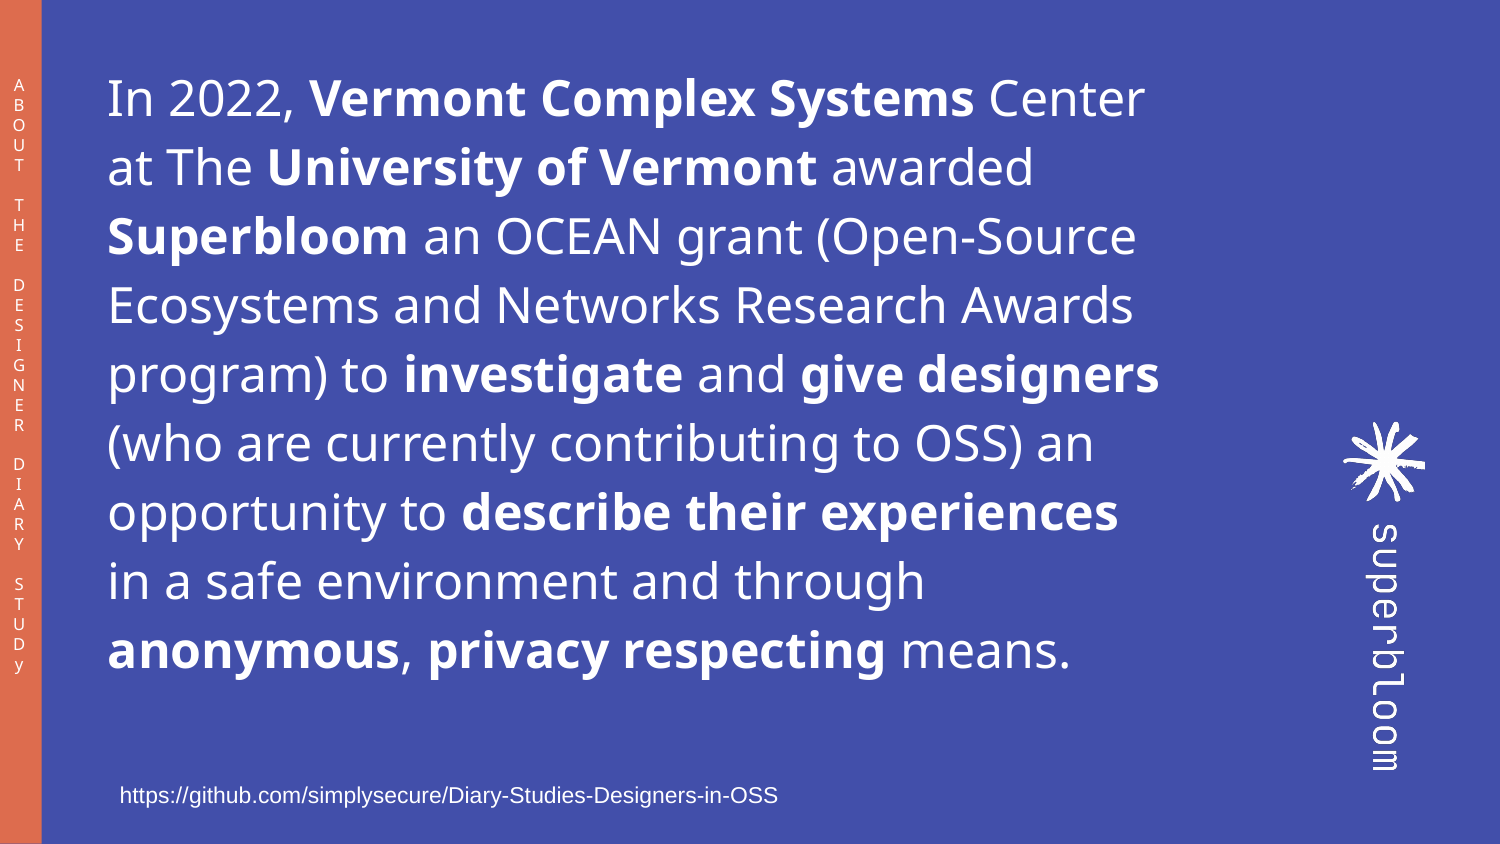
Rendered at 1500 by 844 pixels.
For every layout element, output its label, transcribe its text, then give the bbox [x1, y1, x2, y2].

picture [1343, 421, 1426, 770]
text_box https://github.com/simplysecure/Diary-Studies-Designers-in-OSS [104, 765, 823, 824]
text_box In 2022, Vermont Complex Systems Center at The University of Vermont awarded Superbloom an OCEAN grant (Open-Source Ecosystems and Networks Research Awards program) to investigate and give designers (who are currently contributing to OSS) an opportunity to describe their experiences in a safe environment and through anonymous, privacy respecting means. [92, 42, 1181, 694]
text_box A B O U T T H E D E S I G N E R D I A R Y S T U D y [0, 75, 39, 708]
